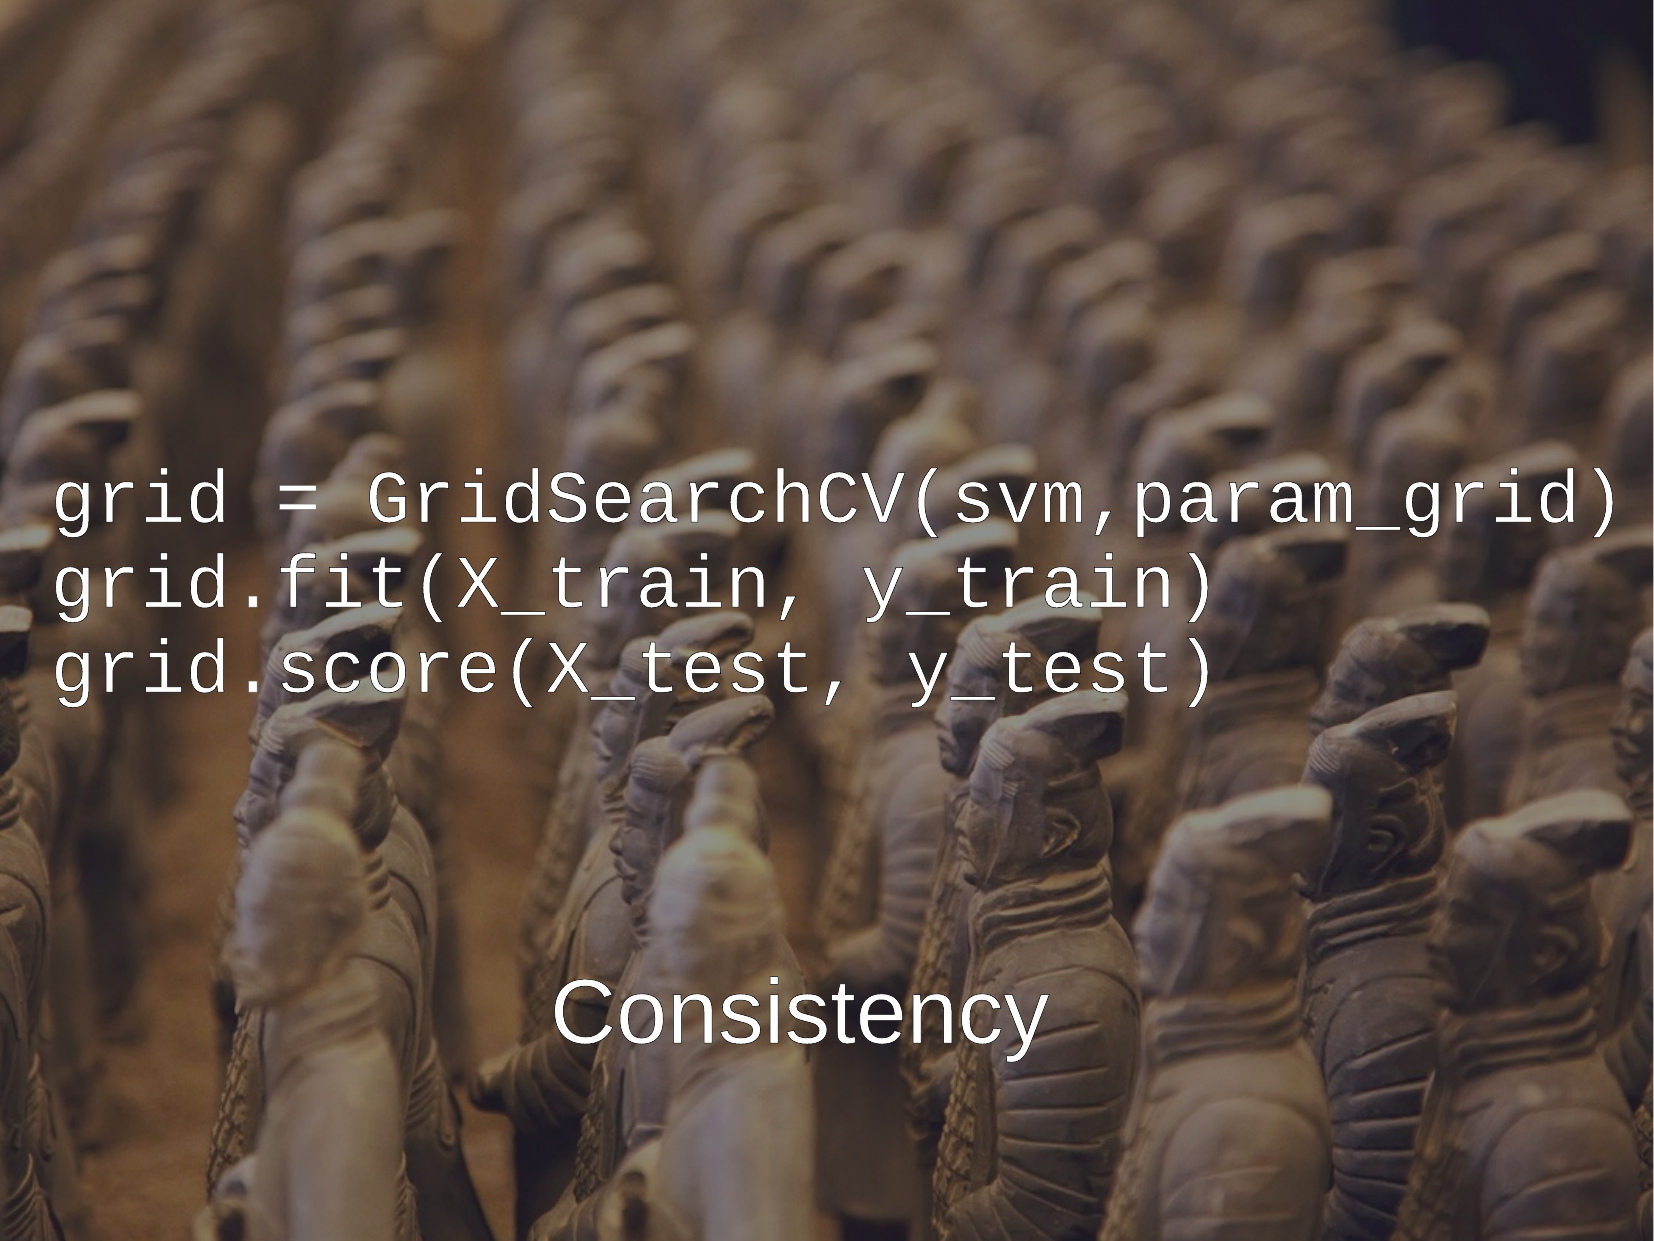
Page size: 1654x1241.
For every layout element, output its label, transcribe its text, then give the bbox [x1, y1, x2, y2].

text_box grid = GridSearchCV(svm,param_grid) grid.fit(X_train, y_train) grid.score(X_test, y_test) [50, 374, 1626, 811]
text_box Consistency [535, 960, 1066, 1063]
picture [0, 0, 1654, 1241]
